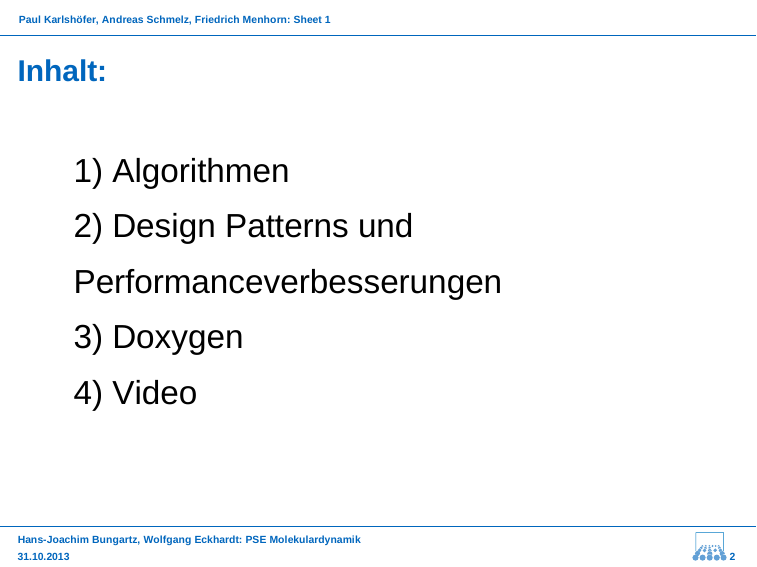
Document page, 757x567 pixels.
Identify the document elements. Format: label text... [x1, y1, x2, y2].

text_box 31.10.2013 [17, 551, 162, 565]
text_box Algorithmen Design Patterns und Performanceverbesserungen Doxygen Video [73, 133, 734, 394]
text_box [692, 532, 727, 561]
text_box Paul Karlshöfer, Andreas Schmelz, Friedrich Menhorn: Sheet 1 [19, 13, 427, 28]
text_box 2 [729, 551, 735, 565]
text_box Hans-Joachim Bungartz, Wolfgang Eckhardt: PSE Molekulardynamik [17, 533, 426, 548]
text_box Inhalt: [17, 54, 312, 93]
